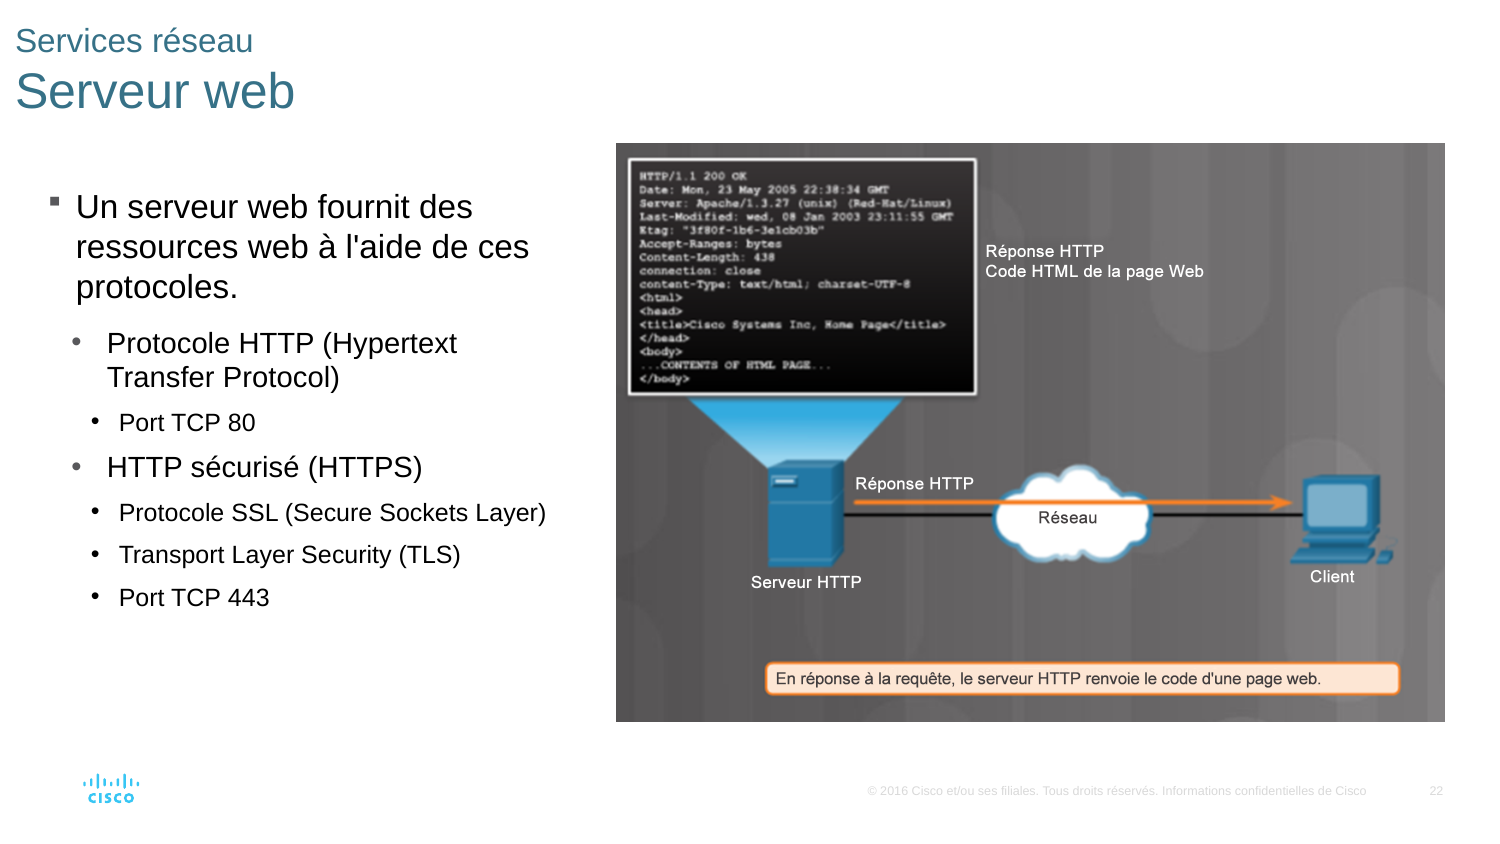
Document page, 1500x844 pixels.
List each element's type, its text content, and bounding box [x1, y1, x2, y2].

title Services réseau Serveur web [0, 6, 1500, 131]
picture [616, 143, 1445, 722]
list Un serveur web fournit des ressources web à l'aide de ces protocoles. Protocole HTTP (Hypertext Transfer Protocol) Port TCP 80 HTTP sécurisé (HTTPS) Protocole SSL (Secure Sockets Layer) Transport Layer Security (TLS) Port TCP 443 [32, 177, 602, 651]
